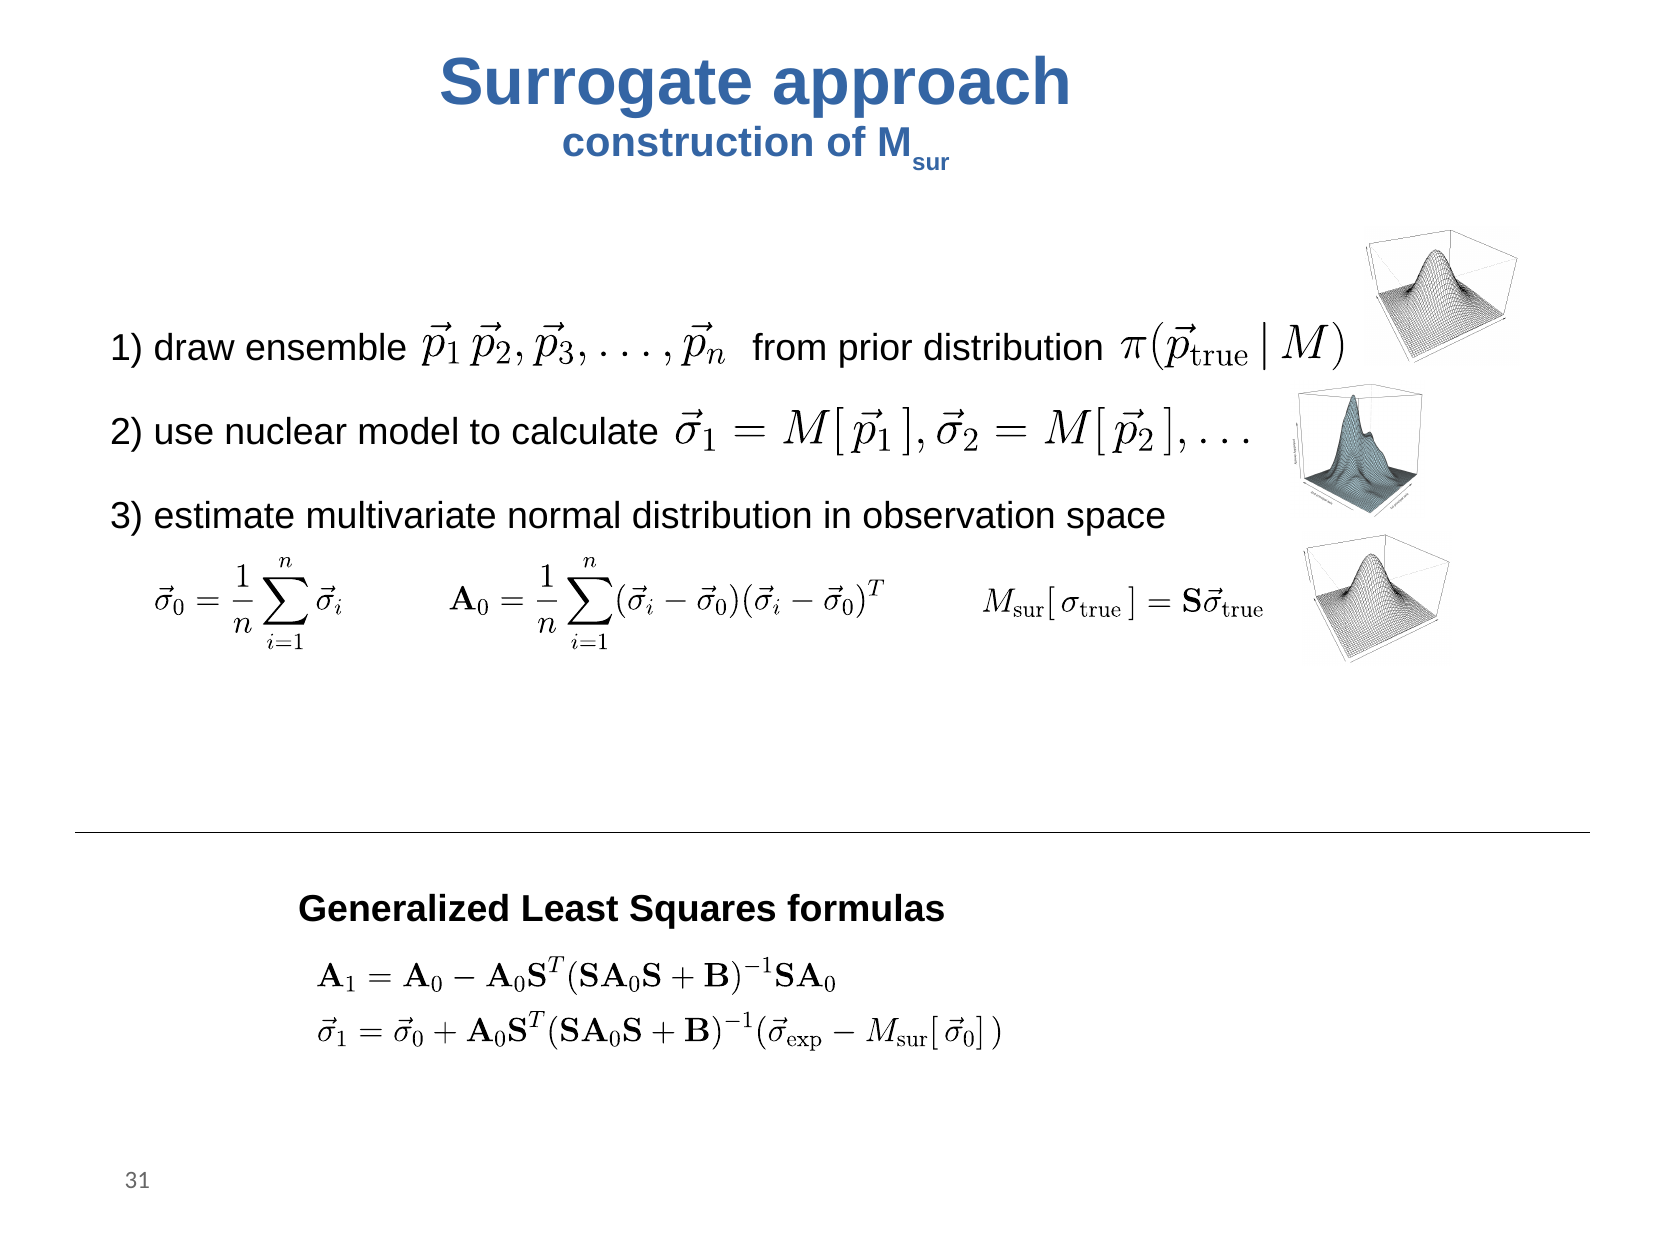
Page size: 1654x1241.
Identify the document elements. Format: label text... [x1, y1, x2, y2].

picture [1364, 226, 1520, 366]
picture [1290, 380, 1426, 519]
picture [448, 557, 886, 650]
picture [153, 557, 343, 650]
picture [1120, 322, 1349, 371]
picture [316, 956, 837, 996]
picture [421, 322, 727, 367]
picture [316, 1011, 1004, 1052]
picture [673, 407, 1254, 456]
title Surrogate approach construction of Msur [147, 5, 1365, 213]
text_box Generalized Least Squares formulas [283, 879, 961, 937]
picture [1302, 531, 1452, 666]
text_box 1) draw ensemble from prior distribution 2) use nuclear model to calculate 3) estimate multivariate normal distribution in observation space [95, 318, 1182, 544]
picture [981, 586, 1264, 621]
